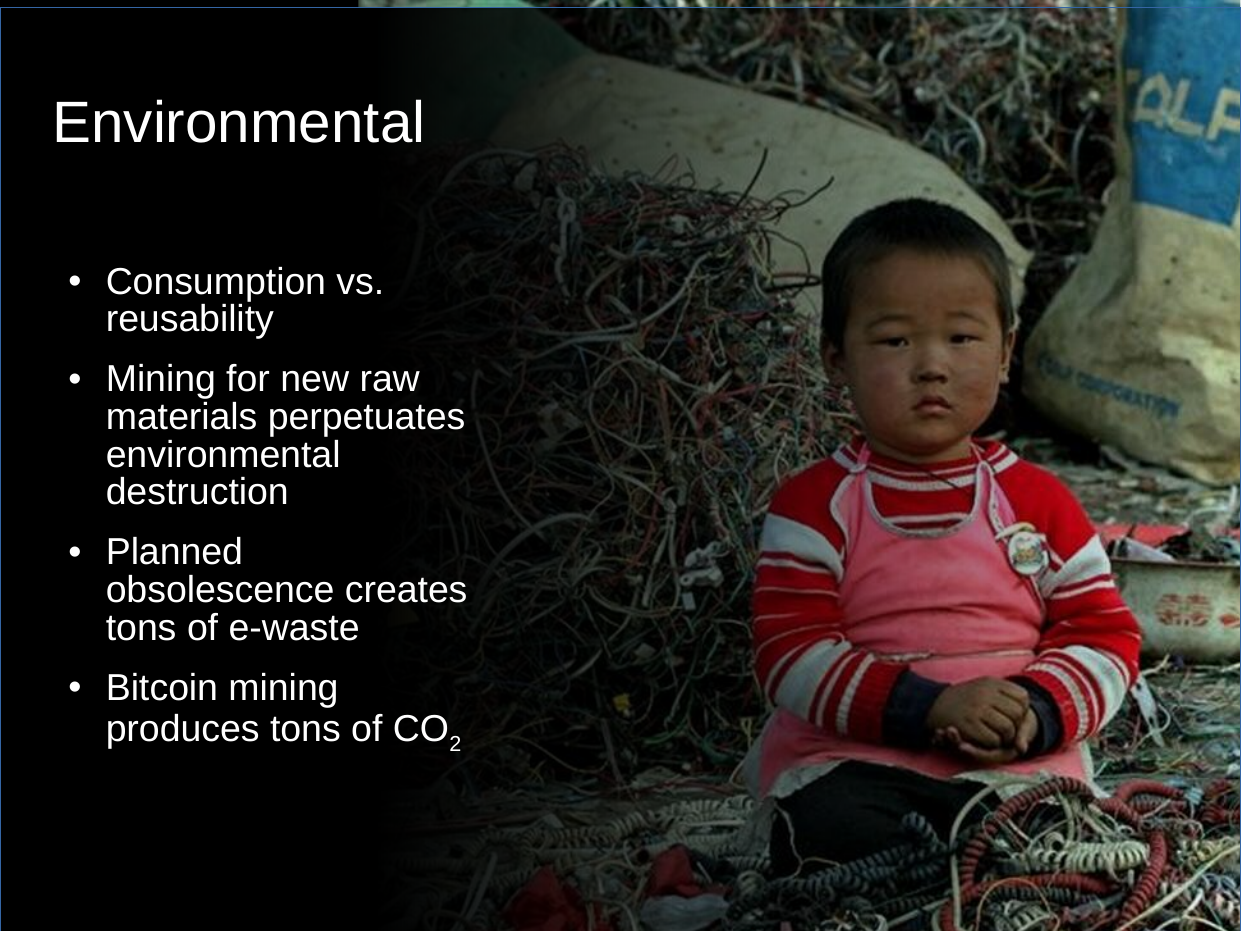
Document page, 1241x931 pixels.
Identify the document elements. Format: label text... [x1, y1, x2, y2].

text_box [0, 7, 1241, 931]
text_box Environmental [37, 57, 448, 163]
text_box Consumption vs. reusability Mining for new raw materials perpetuates environmental destruction Planned obsolescence creates tons of e-waste Bitcoin mining produces tons of CO2 [37, 256, 489, 780]
picture [358, 0, 1241, 7]
